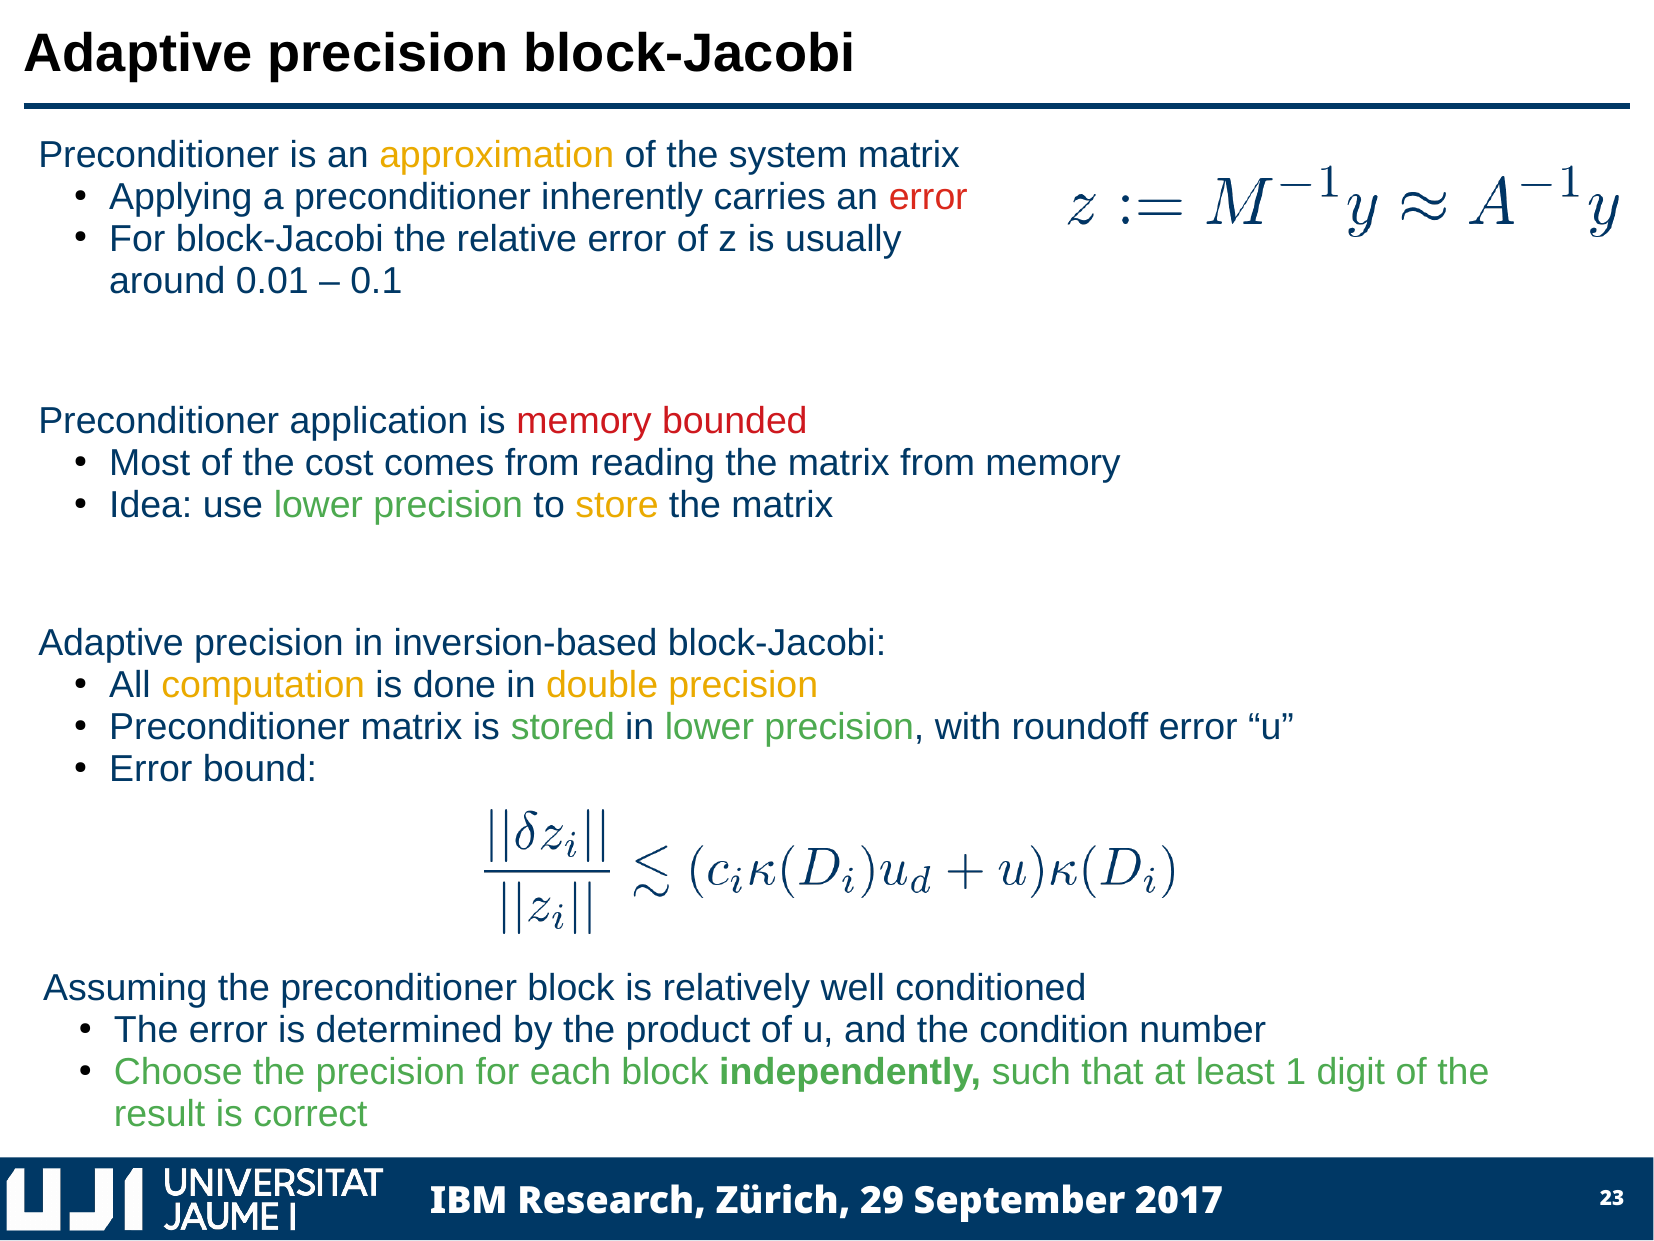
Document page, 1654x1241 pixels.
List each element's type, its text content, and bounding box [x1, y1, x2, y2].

picture [484, 809, 1174, 934]
text_box Adaptive precision in inversion-based block-Jacobi: All computation is done in double precision Preconditioner matrix is stored in lower precision, with roundoff error “u” Error bound: [23, 614, 1310, 797]
picture [1067, 165, 1619, 237]
title Adaptive precision block-Jacobi [23, 0, 1630, 107]
text_box Assuming the preconditioner block is relatively well conditioned The error is determined by the product of u, and the condition number Choose the precision for each block independently, such that at least 1 digit of the result is correct [28, 959, 1607, 1142]
text_box Preconditioner is an approximation of the system matrix Applying a preconditioner inherently carries an error For block-Jacobi the relative error of z is usually around 0.01 – 0.1 [23, 125, 993, 331]
text_box Preconditioner application is memory bounded Most of the cost comes from reading the matrix from memory Idea: use lower precision to store the matrix [23, 392, 1137, 533]
picture [0, 1158, 390, 1241]
